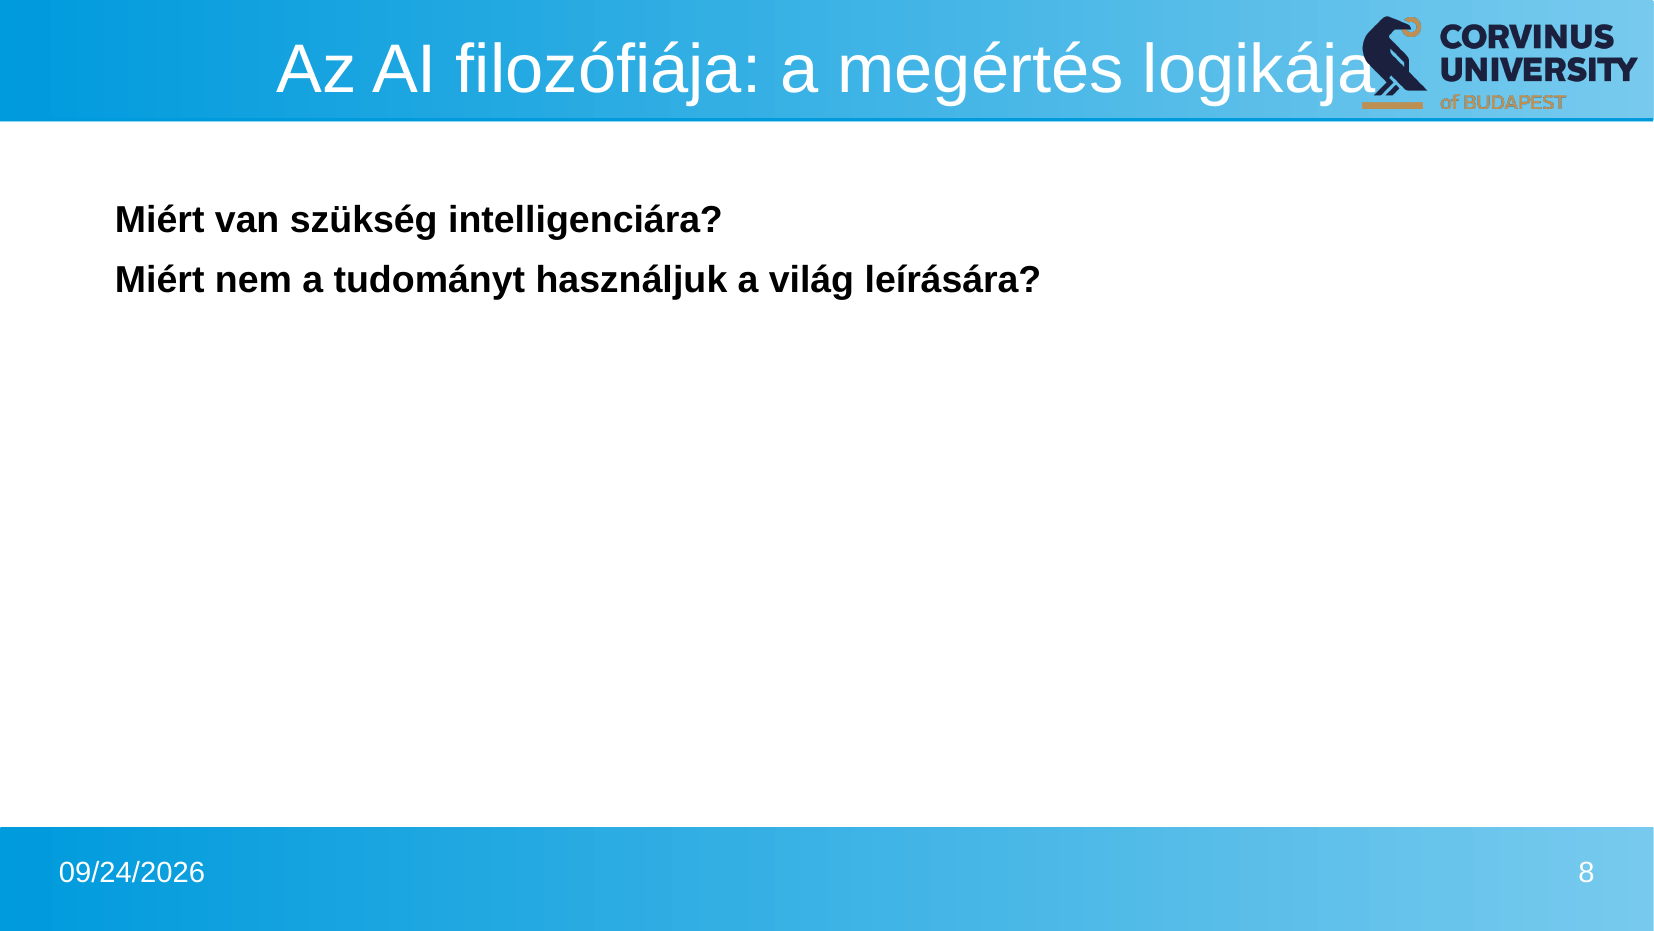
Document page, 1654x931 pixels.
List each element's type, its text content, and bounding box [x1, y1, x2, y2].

title Az AI filozófiája: a megértés logikája [59, 29, 1362, 108]
text_box Miért van szükség intelligenciára? Miért nem a tudományt használjuk a világ leírására? [100, 191, 1429, 759]
picture [1362, 16, 1638, 109]
